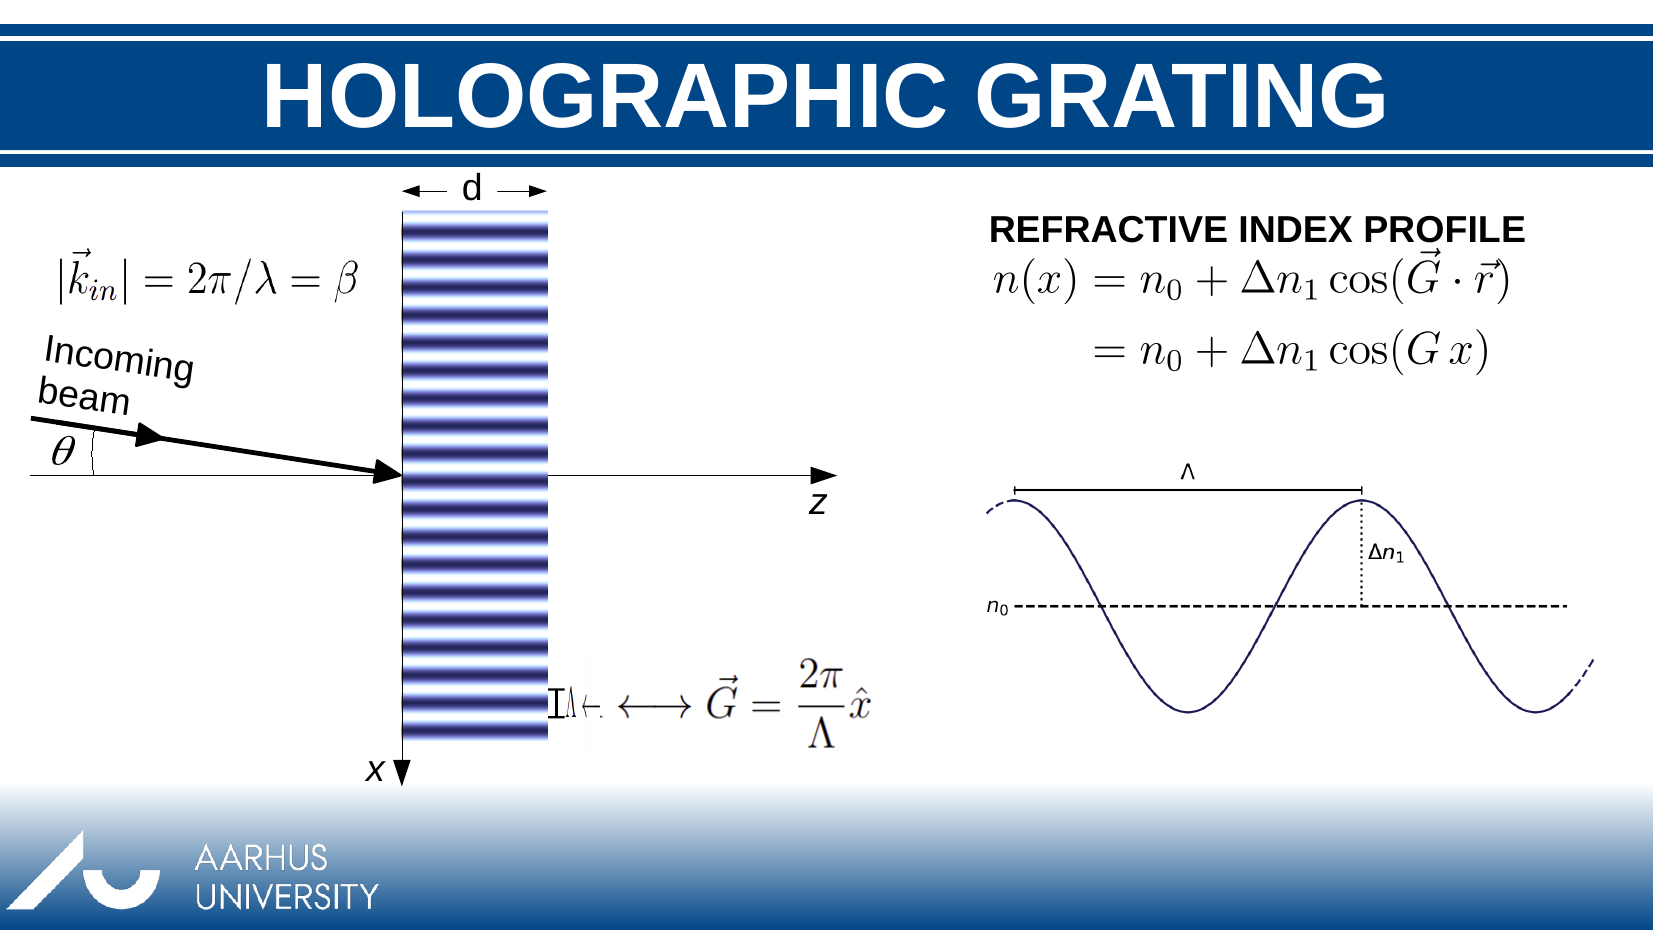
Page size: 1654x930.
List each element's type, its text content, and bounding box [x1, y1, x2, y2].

picture [400, 206, 548, 744]
text_box Incoming beam [18, 317, 231, 444]
text_box x [351, 739, 400, 797]
picture [564, 650, 887, 759]
picture [30, 240, 366, 316]
title HOLOGRAPHIC GRATING [0, 41, 1653, 151]
text_box z [794, 473, 843, 531]
picture [987, 244, 1516, 380]
text_box REFRACTIVE INDEX PROFILE [974, 200, 1542, 258]
picture [945, 452, 1636, 735]
text_box Incoming beam [152, 441, 216, 453]
text_box d [447, 167, 498, 206]
picture [5, 829, 414, 917]
text_box [52, 435, 76, 466]
